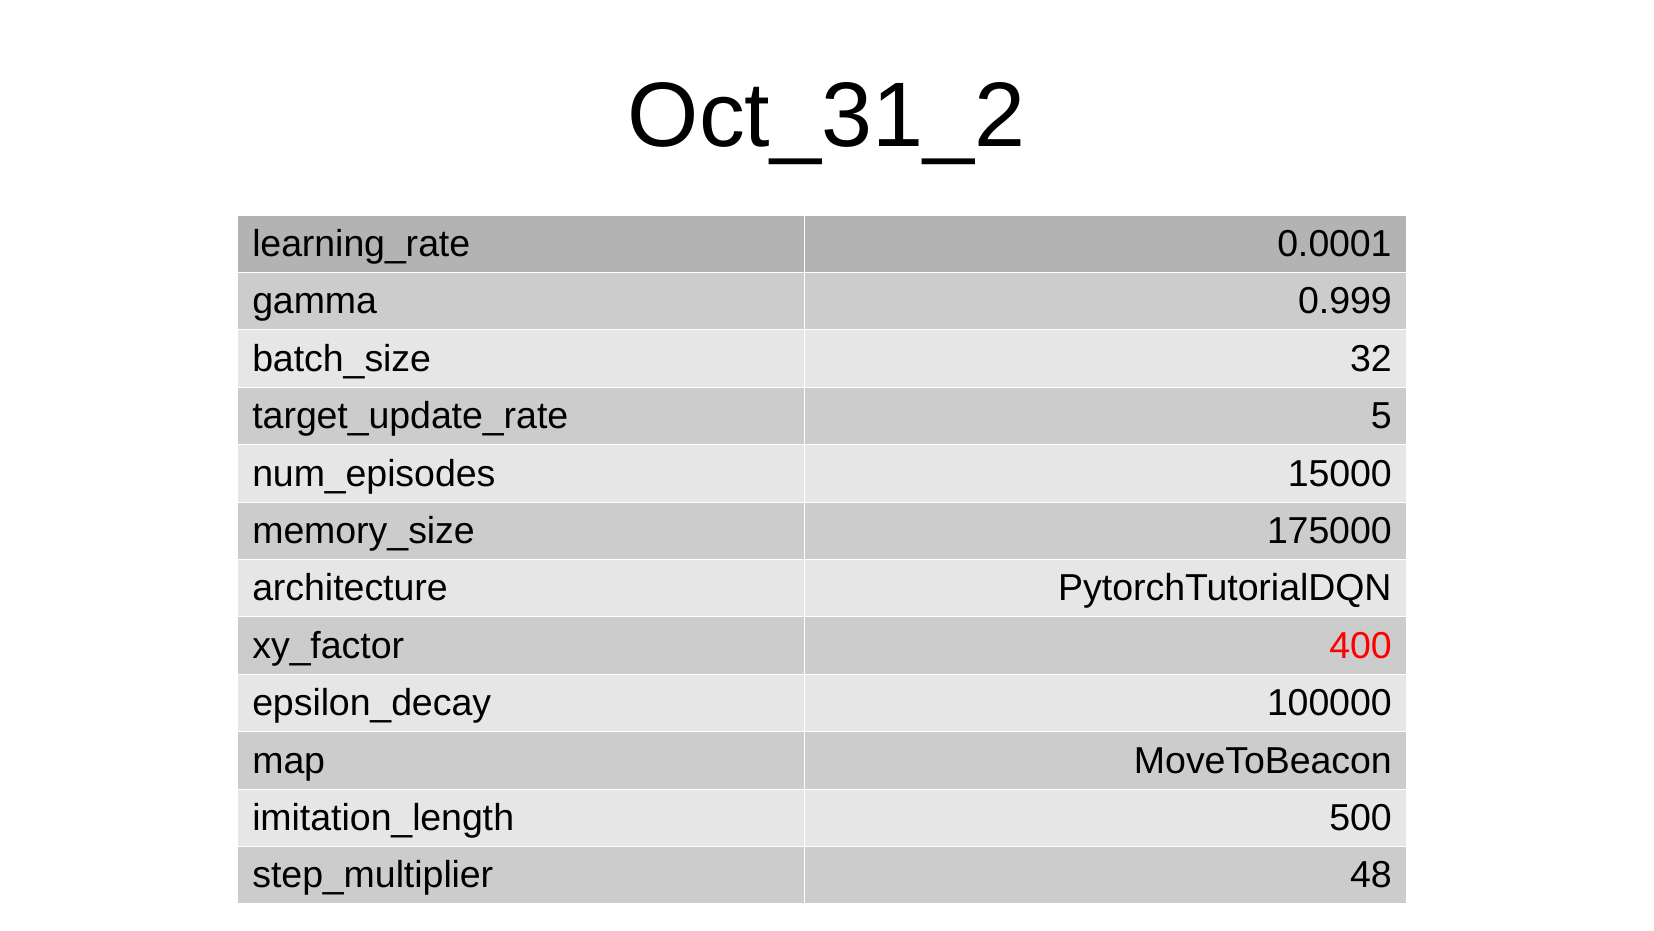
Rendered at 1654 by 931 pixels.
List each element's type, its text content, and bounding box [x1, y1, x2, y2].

table_cell map [238, 732, 804, 789]
table_cell epsilon_decay [238, 675, 804, 731]
table_cell num_episodes [238, 445, 804, 502]
table_cell PytorchTutorialDQN [805, 560, 1406, 616]
table_cell 32 [805, 330, 1406, 387]
table_cell 100000 [805, 675, 1406, 731]
table_header 0.0001 [805, 216, 1406, 272]
table_cell step_multiplier [238, 847, 804, 903]
table_cell 175000 [805, 503, 1406, 559]
table_cell target_update_rate [238, 388, 804, 444]
table_cell memory_size [238, 503, 804, 559]
table_cell gamma [238, 273, 804, 329]
table_cell architecture [238, 560, 804, 616]
title Oct_31_2 [82, 37, 1571, 193]
table_cell xy_factor [238, 617, 804, 674]
table_cell MoveToBeacon [805, 732, 1406, 789]
table_cell 48 [805, 847, 1406, 903]
table_cell 400 [805, 617, 1406, 674]
table_cell 0.999 [805, 273, 1406, 329]
table_cell 500 [805, 790, 1406, 846]
table_cell 15000 [805, 445, 1406, 502]
table_header learning_rate [238, 216, 804, 272]
table_cell imitation_length [238, 790, 804, 846]
table_cell batch_size [238, 330, 804, 387]
table_cell 5 [805, 388, 1406, 444]
